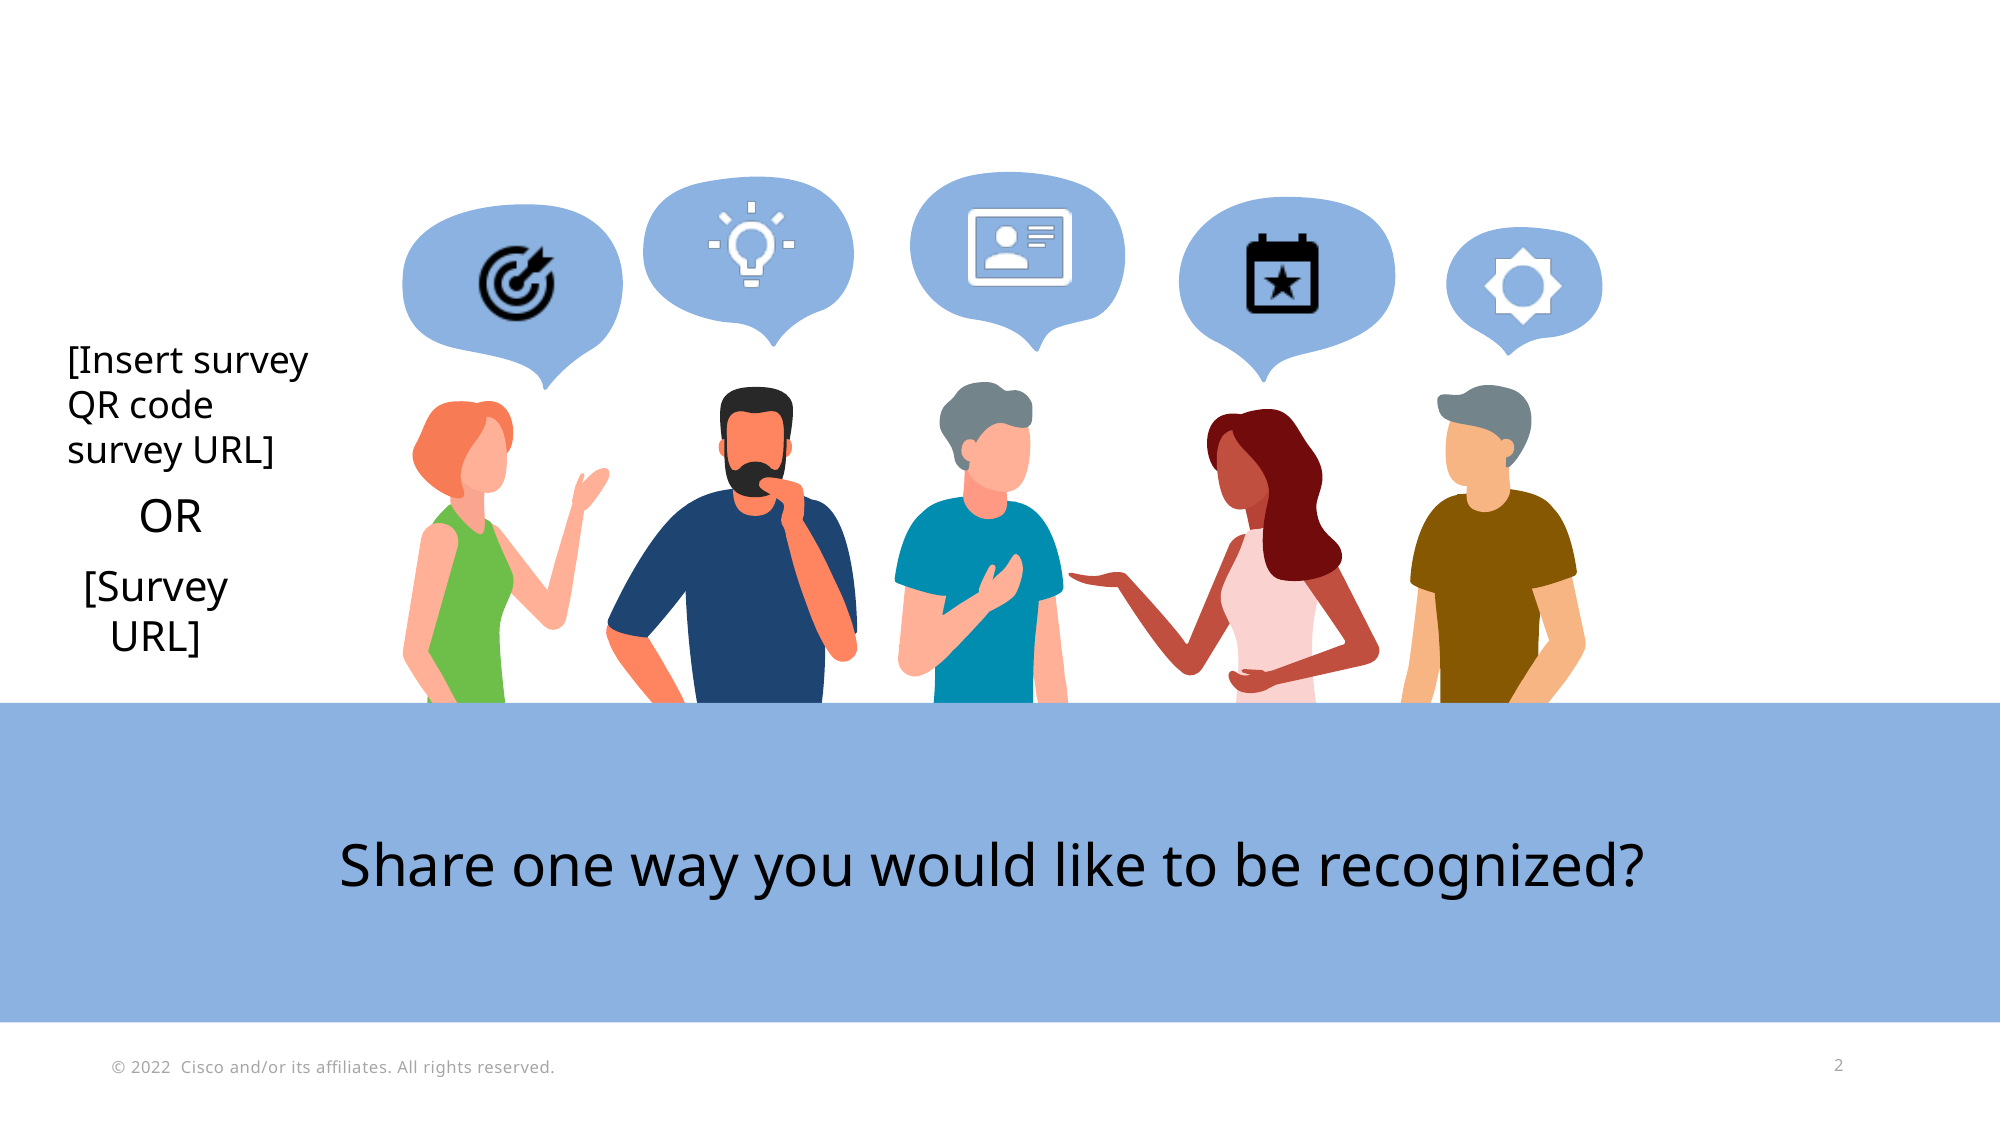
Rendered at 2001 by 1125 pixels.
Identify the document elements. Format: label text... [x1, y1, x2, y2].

picture [968, 196, 1072, 300]
text_box [1446, 227, 1603, 356]
picture [705, 198, 799, 292]
picture [1482, 245, 1565, 328]
text_box [1068, 409, 1380, 702]
text_box [1178, 196, 1396, 383]
picture [472, 239, 562, 329]
text_box [Survey URL] [27, 552, 284, 668]
text_box [894, 382, 1069, 702]
text_box [402, 401, 610, 702]
text_box Share one way you would like to be recognized? [0, 702, 2000, 1023]
text_box [Insert survey QR code survey URL] [52, 328, 348, 479]
text_box OR [70, 479, 271, 549]
picture [1235, 226, 1331, 322]
text_box [1400, 385, 1586, 702]
text_box [643, 176, 854, 347]
text_box [910, 171, 1126, 352]
text_box [606, 386, 858, 702]
text_box [402, 204, 623, 390]
